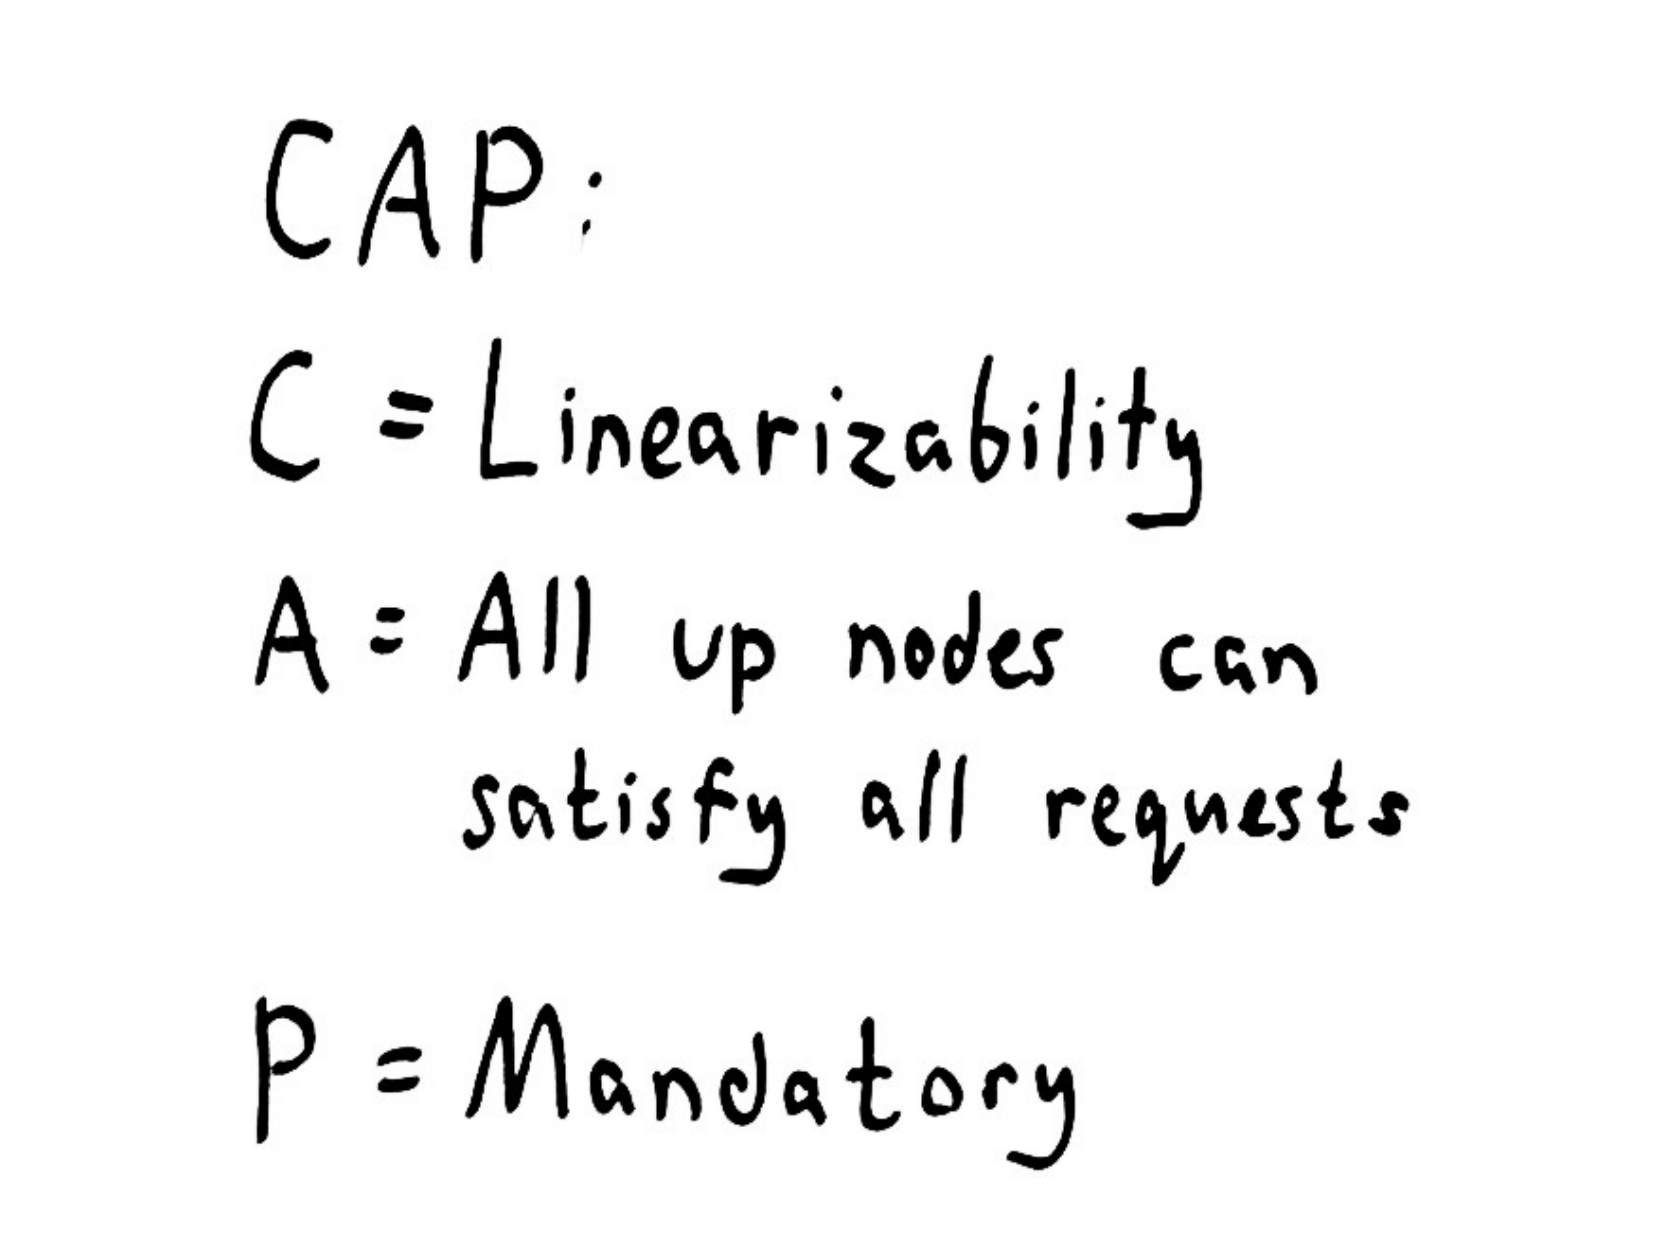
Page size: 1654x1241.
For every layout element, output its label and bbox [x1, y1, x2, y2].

picture [176, 74, 1471, 1214]
